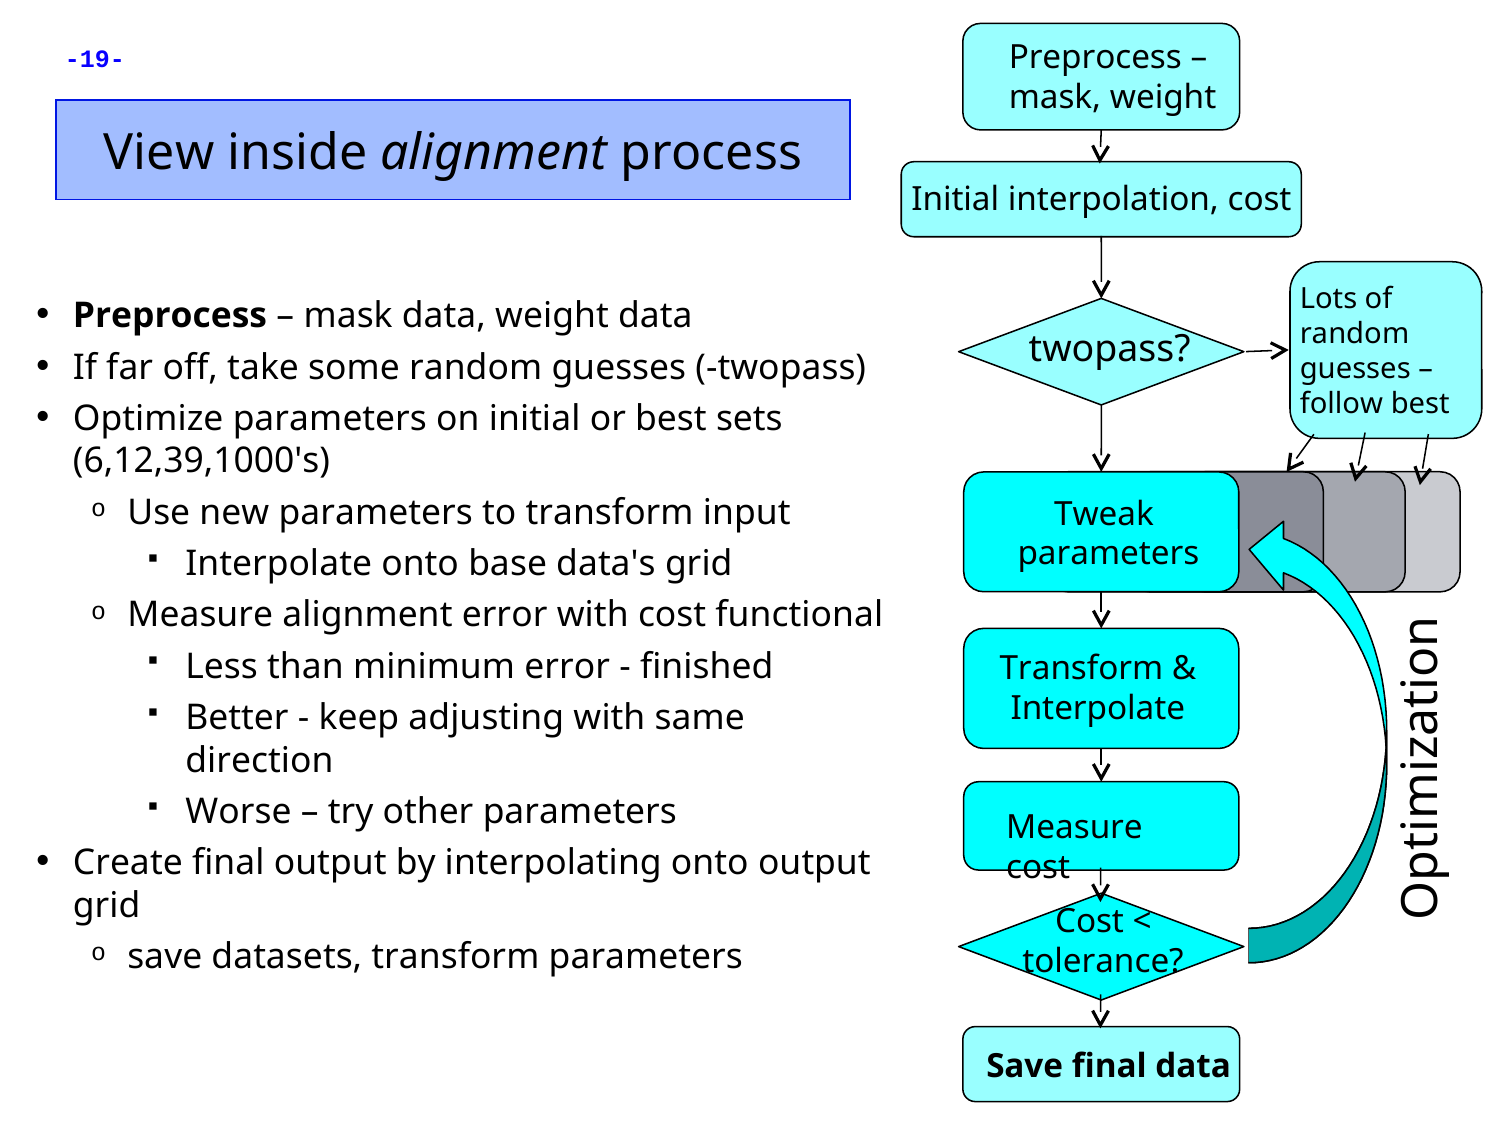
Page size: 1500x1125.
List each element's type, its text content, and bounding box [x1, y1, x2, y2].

text_box twopass? [1013, 316, 1208, 378]
text_box [965, 471, 1461, 700]
text_box Initial interpolation, cost [896, 169, 1315, 225]
text_box [963, 781, 1239, 871]
text_box [1054, 298, 1149, 316]
text_box [1296, 427, 1476, 439]
text_box [962, 1026, 1240, 1102]
text_box [1208, 338, 1244, 366]
text_box [1249, 795, 1379, 963]
text_box [963, 628, 1239, 749]
text_box Measure cost [991, 797, 1218, 893]
text_box [1419, 471, 1426, 477]
text_box Lots of random guesses – follow best [1285, 271, 1500, 427]
text_box Optimization [1379, 584, 1456, 935]
text_box Transform & Interpolate [982, 638, 1214, 734]
text_box [1066, 987, 1137, 1000]
text_box View inside alignment process [56, 99, 850, 200]
text_box [962, 23, 1240, 130]
text_box [1029, 378, 1174, 405]
text_box [902, 161, 1301, 169]
text_box [1200, 930, 1244, 964]
text_box Tweak parameters [944, 484, 1264, 580]
text_box [1298, 261, 1474, 271]
text_box [958, 331, 1013, 372]
text_box Preprocess – mask, weight [994, 27, 1234, 123]
text_box [958, 928, 1006, 965]
text_box Preprocess – mask data, weight data If far off, take some random guesses (-twopass) Optimize parameters on initial or best sets (6,12,39,1000's) Use new parameters to transform input Interpolate onto base data's grid Measure alignment error with cost functional Less than minimum error - finished Better - keep adjusting with same direction Worse – try other parameters Create final output by interpolating onto output grid save datasets, transform parameters [20, 285, 911, 1096]
text_box Save final data [971, 1036, 1358, 1093]
text_box Cost < tolerance? [1006, 891, 1200, 987]
text_box [901, 225, 1302, 237]
